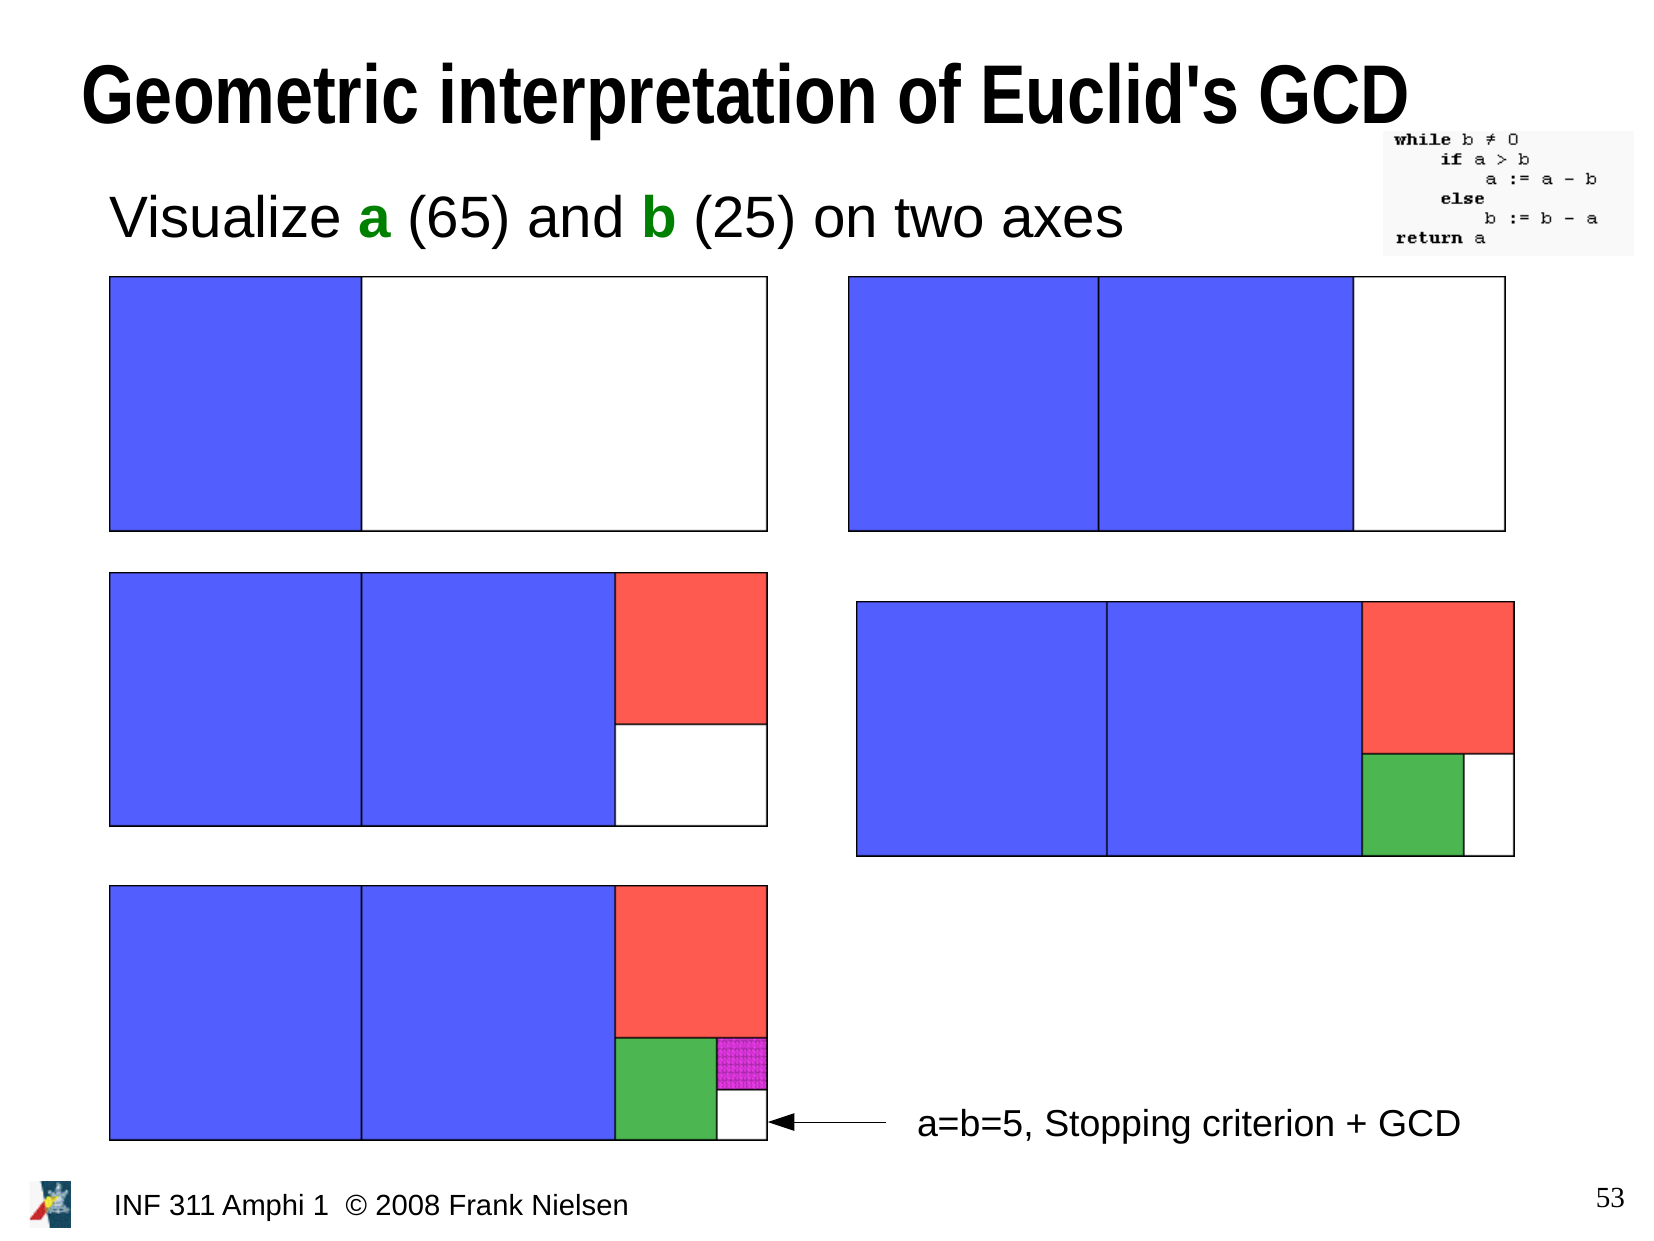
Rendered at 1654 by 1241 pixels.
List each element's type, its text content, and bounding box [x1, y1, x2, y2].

text_box Geometric interpretation of Euclid's GCD [67, 38, 1506, 149]
picture [29, 1181, 71, 1228]
picture [109, 276, 768, 532]
picture [109, 885, 768, 1141]
picture [856, 601, 1515, 857]
picture [1383, 131, 1634, 256]
picture [109, 572, 768, 827]
picture [848, 276, 1506, 532]
text_box a=b=5, Stopping criterion + GCD [902, 1094, 1477, 1152]
text_box Visualize a (65) and b (25) on two axes [94, 177, 1141, 259]
